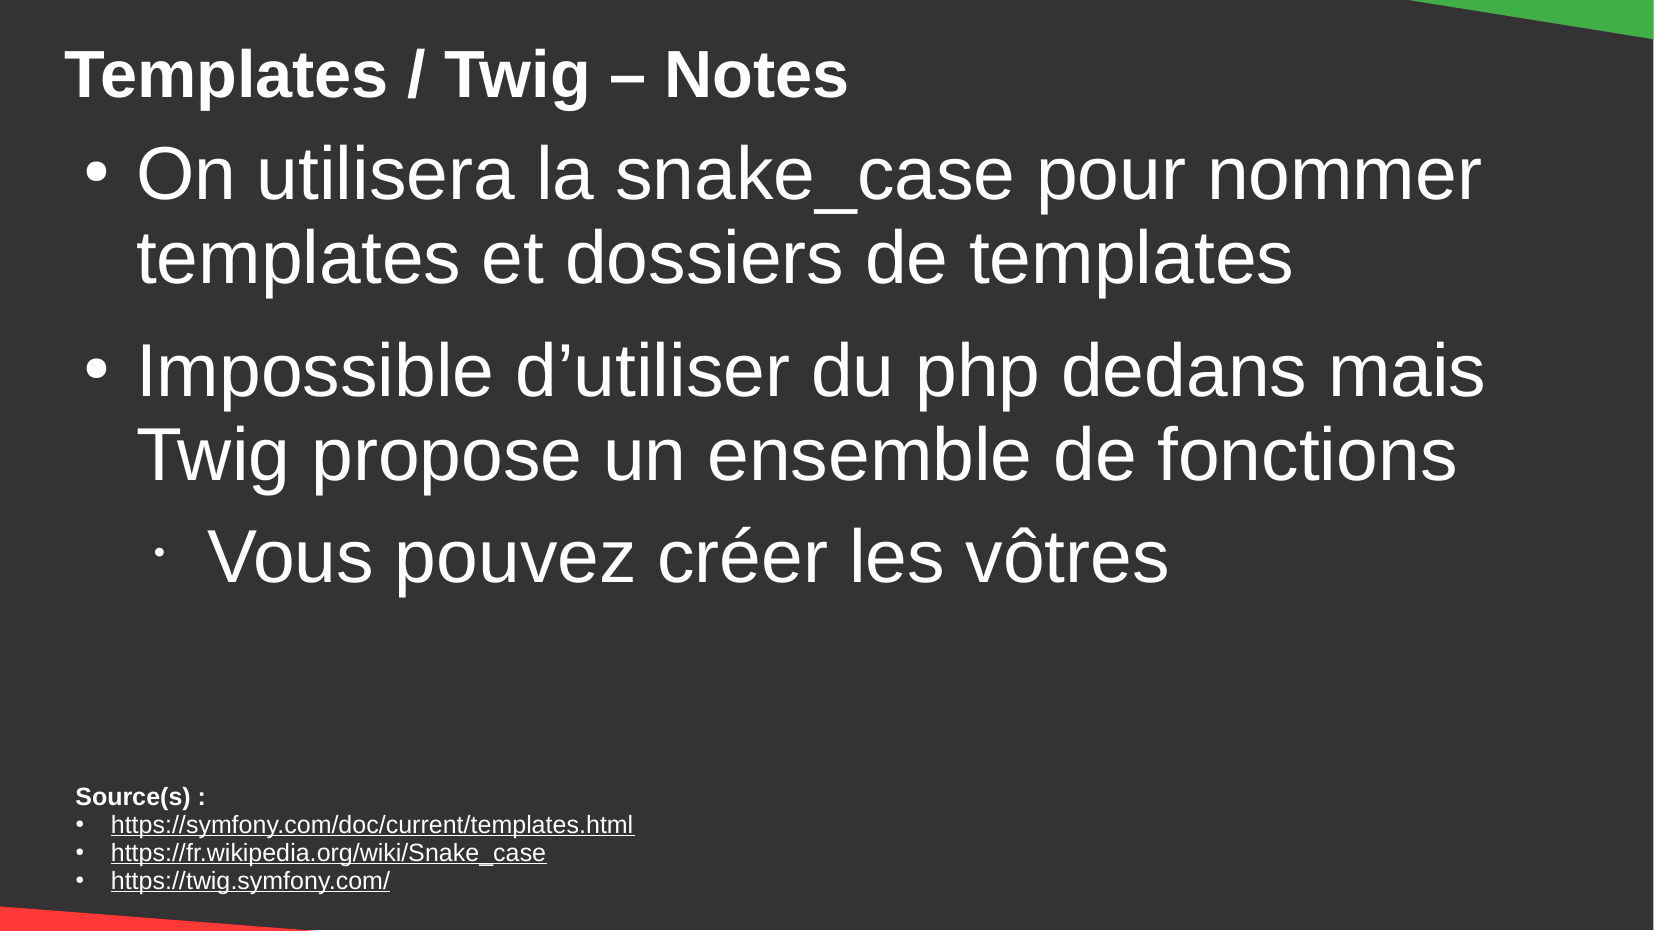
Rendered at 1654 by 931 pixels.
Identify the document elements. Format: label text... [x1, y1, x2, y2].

text_box [1408, 0, 1654, 40]
text_box Source(s) : https://symfony.com/doc/current/templates.html https://fr.wikipedia.org/wiki/Snake_case https://twig.symfony.com/ [60, 775, 1546, 903]
text_box [0, 906, 318, 931]
title Templates / Twig – Notes [64, 37, 1365, 113]
list On utilisera la snake_case pour nommer templates et dossiers de templates Impossible d’utiliser du php dedans mais Twig propose un ensemble de fonctions Vous pouvez créer les vôtres [65, 131, 1630, 686]
